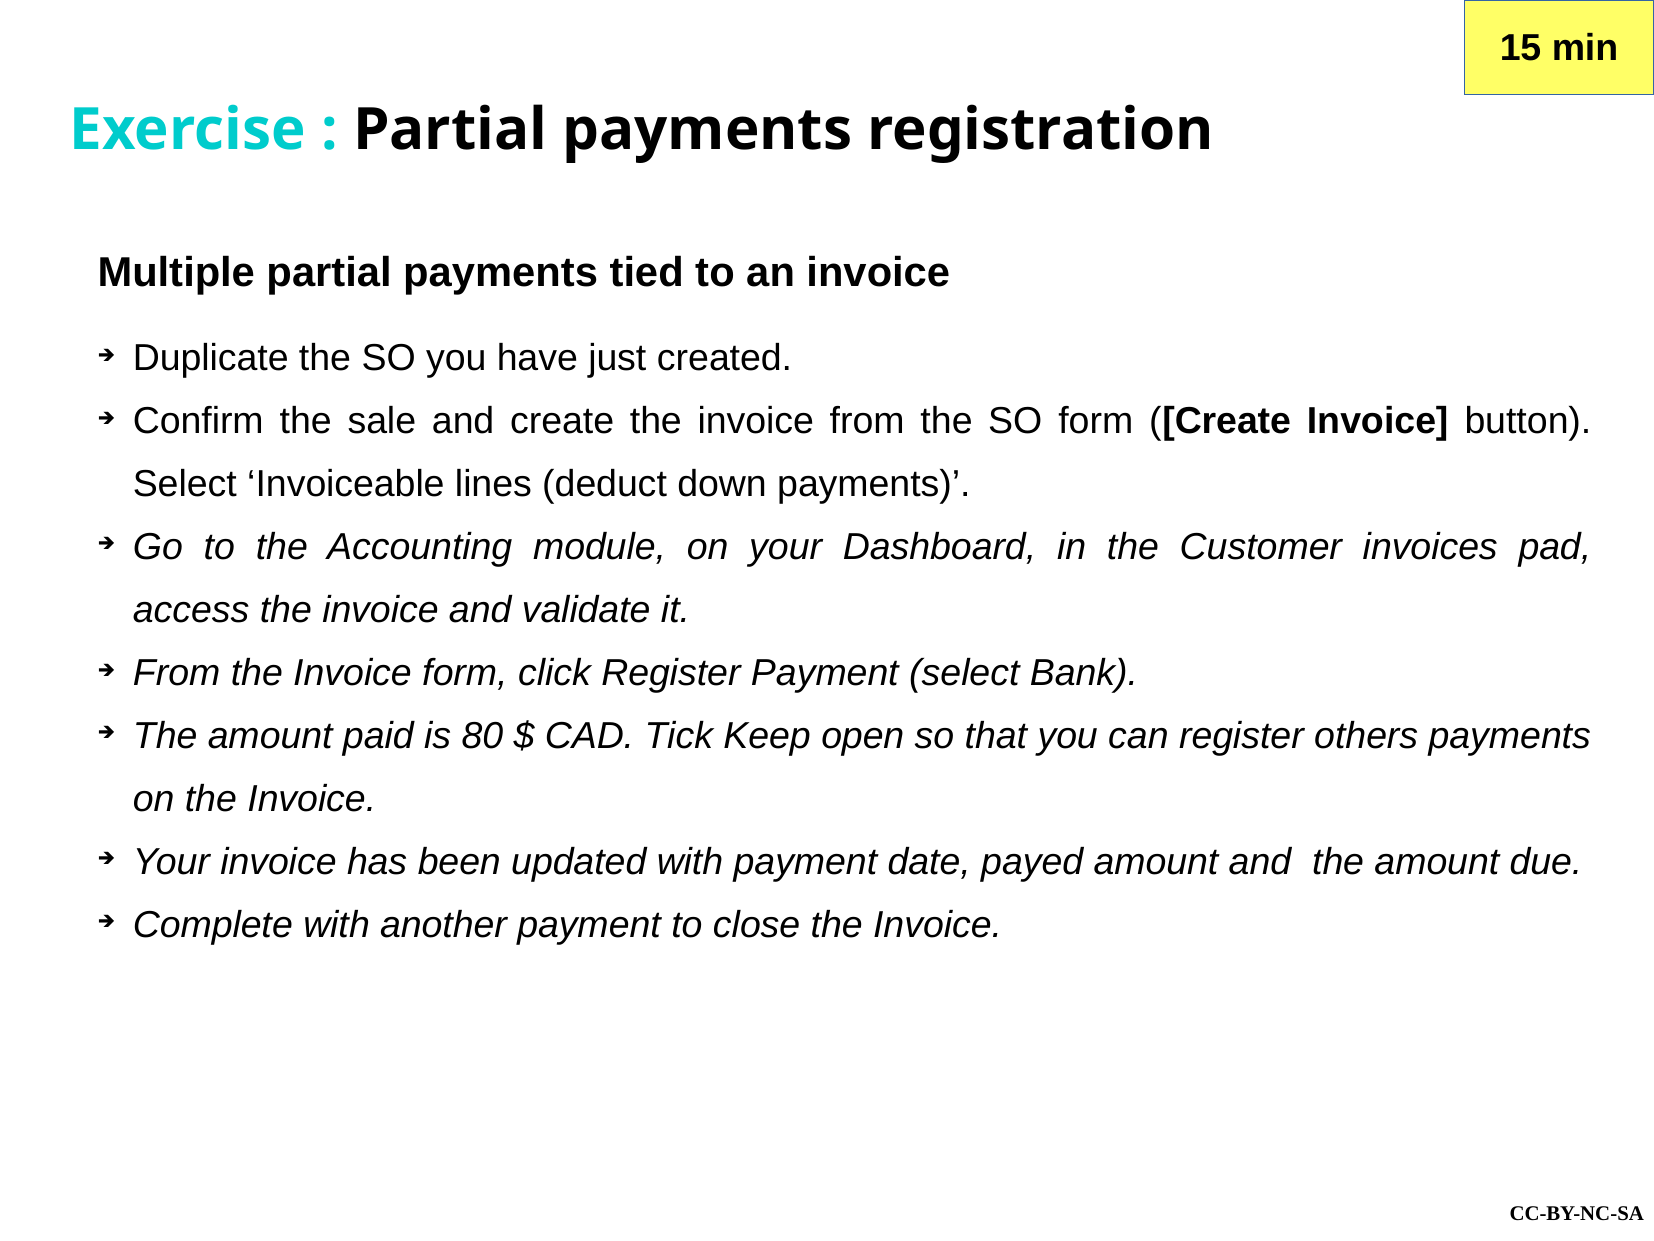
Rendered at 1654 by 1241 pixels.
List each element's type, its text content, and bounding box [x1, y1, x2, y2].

text_box Multiple partial payments tied to an invoice Duplicate the SO you have just created. Confirm the sale and create the invoice from the SO form ([Create Invoice] button). Select ‘Invoiceable lines (deduct down payments)’. Go to the Accounting module, on your Dashboard, in the Customer invoices pad, access the invoice and validate it. From the Invoice form, click Register Payment (select Bank). The amount paid is 80 $ CAD. Tick Keep open so that you can register others payments on the Invoice. Your invoice has been updated with payment date, payed amount and the amount due. Complete with another payment to close the Invoice. [82, 217, 1607, 1191]
title Exercise : Partial payments registration [70, 23, 1559, 231]
text_box 15 min [1464, 0, 1654, 95]
